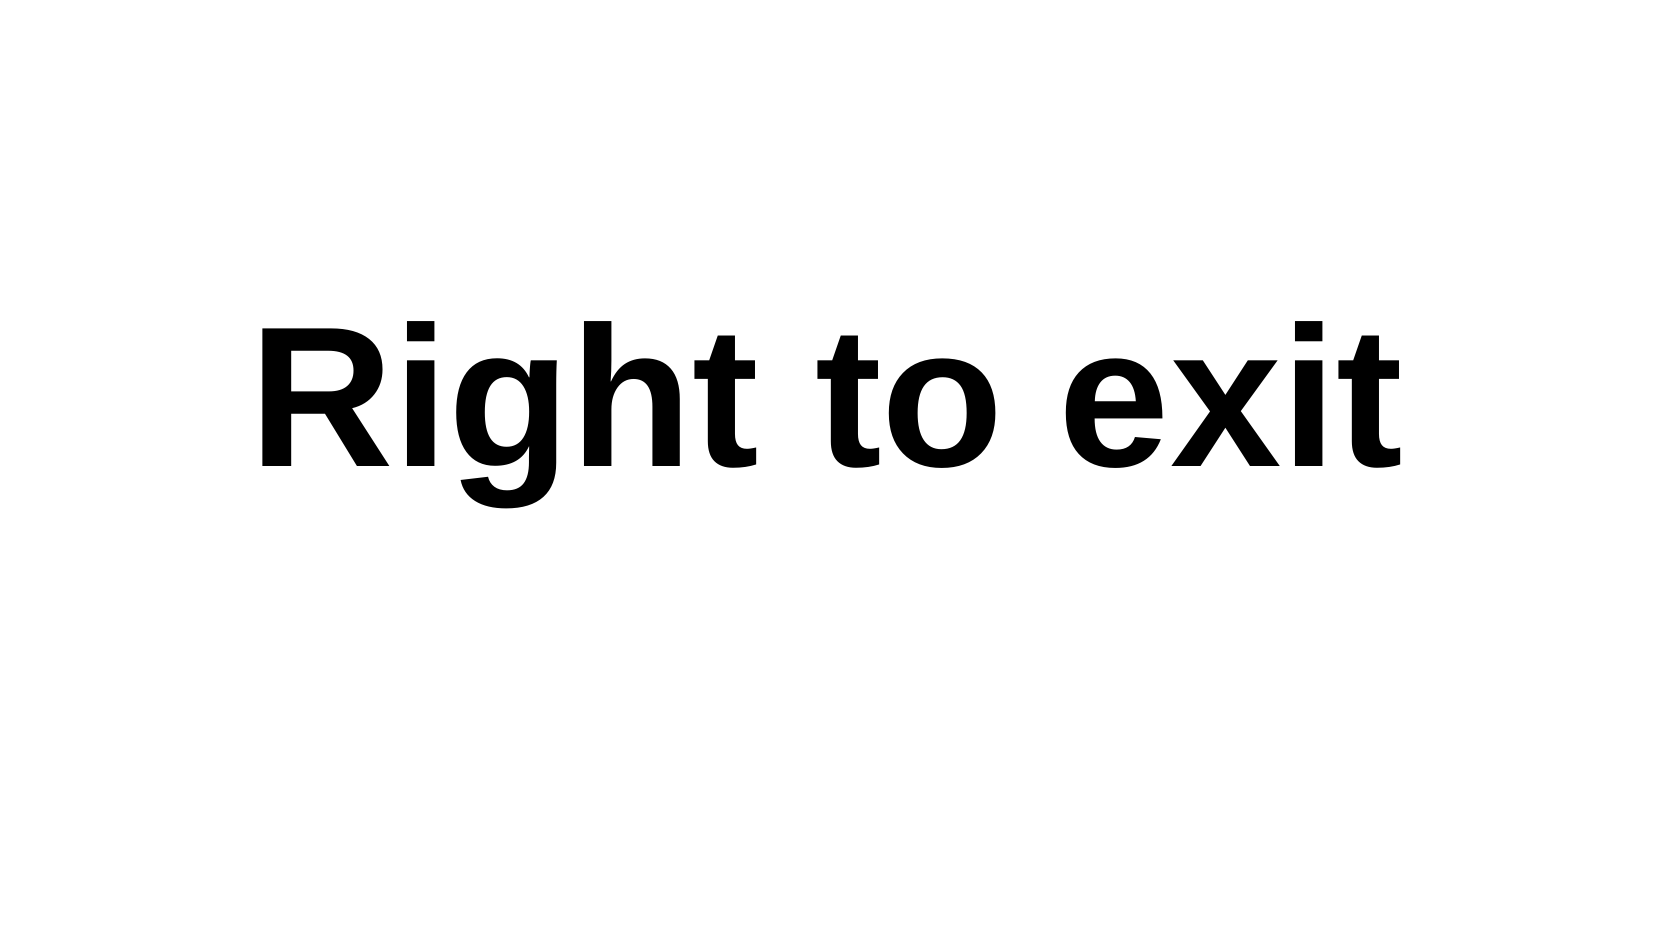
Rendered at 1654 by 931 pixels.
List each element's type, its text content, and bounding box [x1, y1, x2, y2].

subtitle Right to exit [82, 37, 1571, 757]
